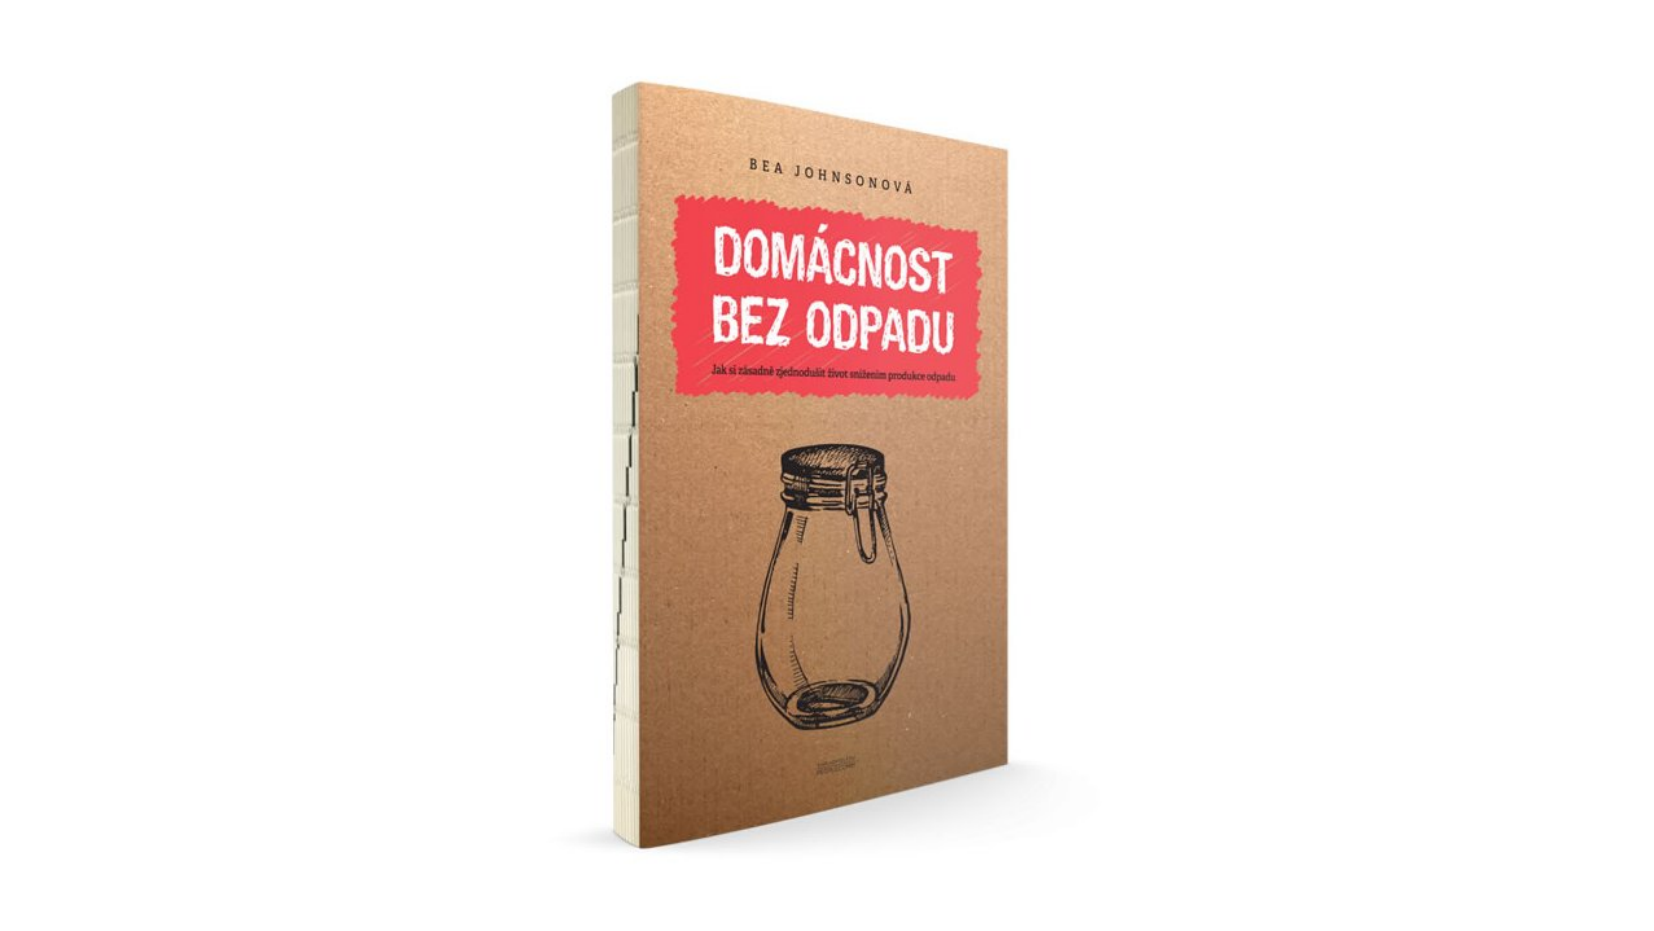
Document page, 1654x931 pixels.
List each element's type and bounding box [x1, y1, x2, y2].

picture [239, 0, 1419, 931]
